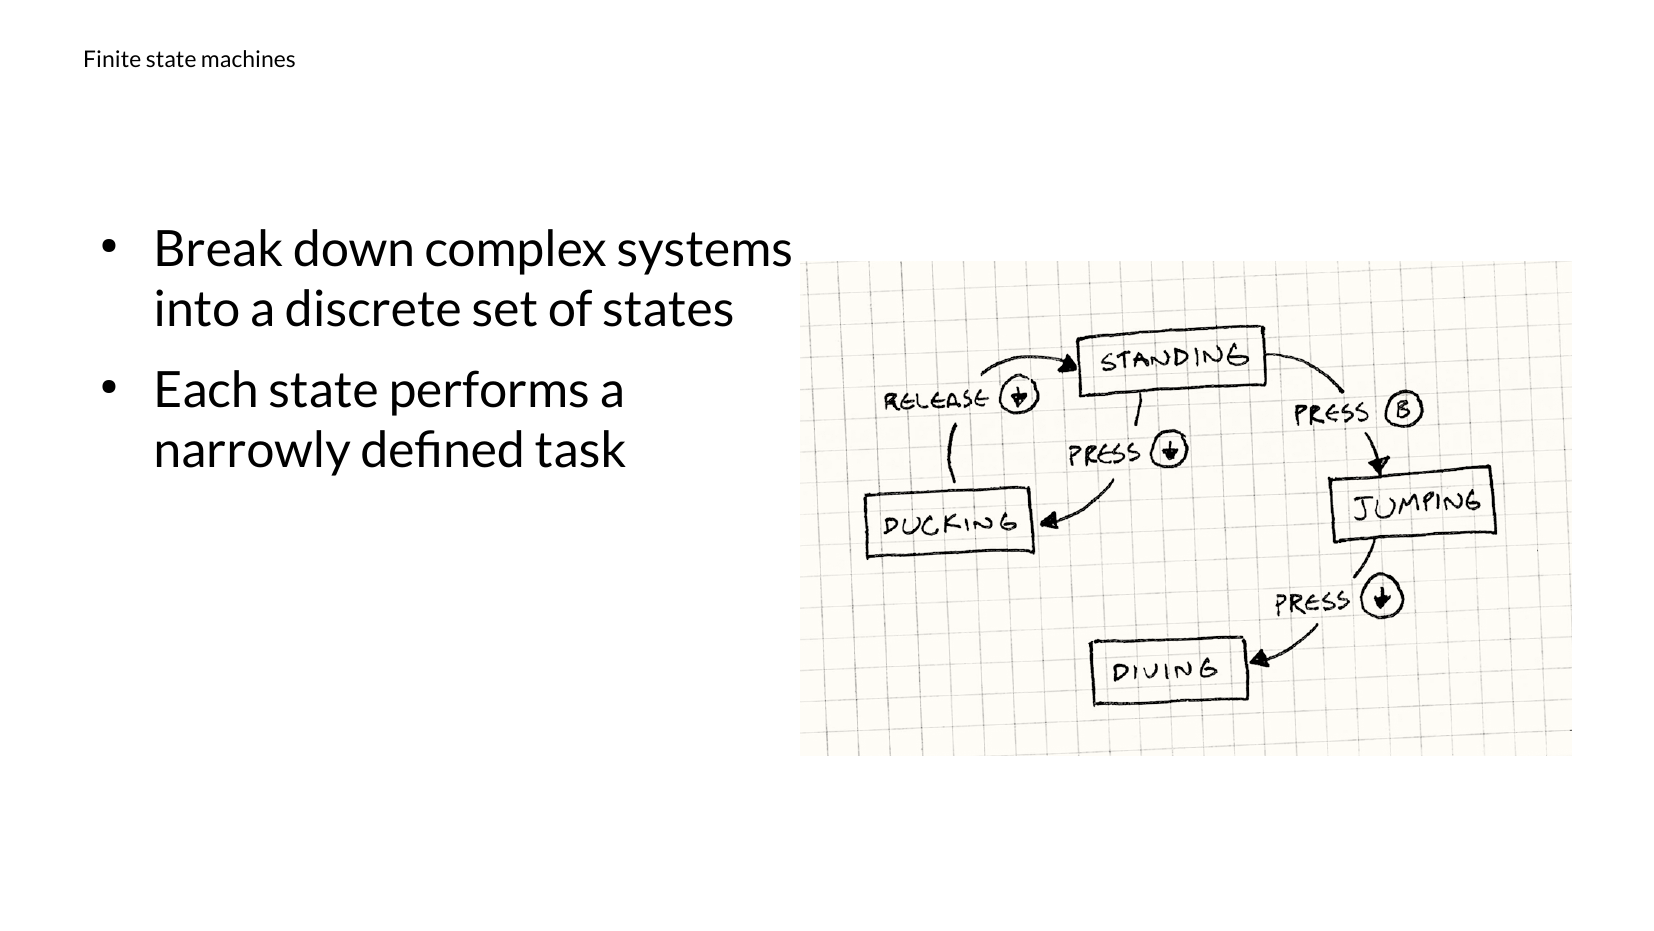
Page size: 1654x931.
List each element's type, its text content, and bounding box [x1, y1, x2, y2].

list Break down complex systems into a discrete set of states Each state performs a narrowly defined task [82, 217, 809, 839]
title Finite state machines [83, 0, 1571, 119]
picture [800, 261, 1572, 756]
